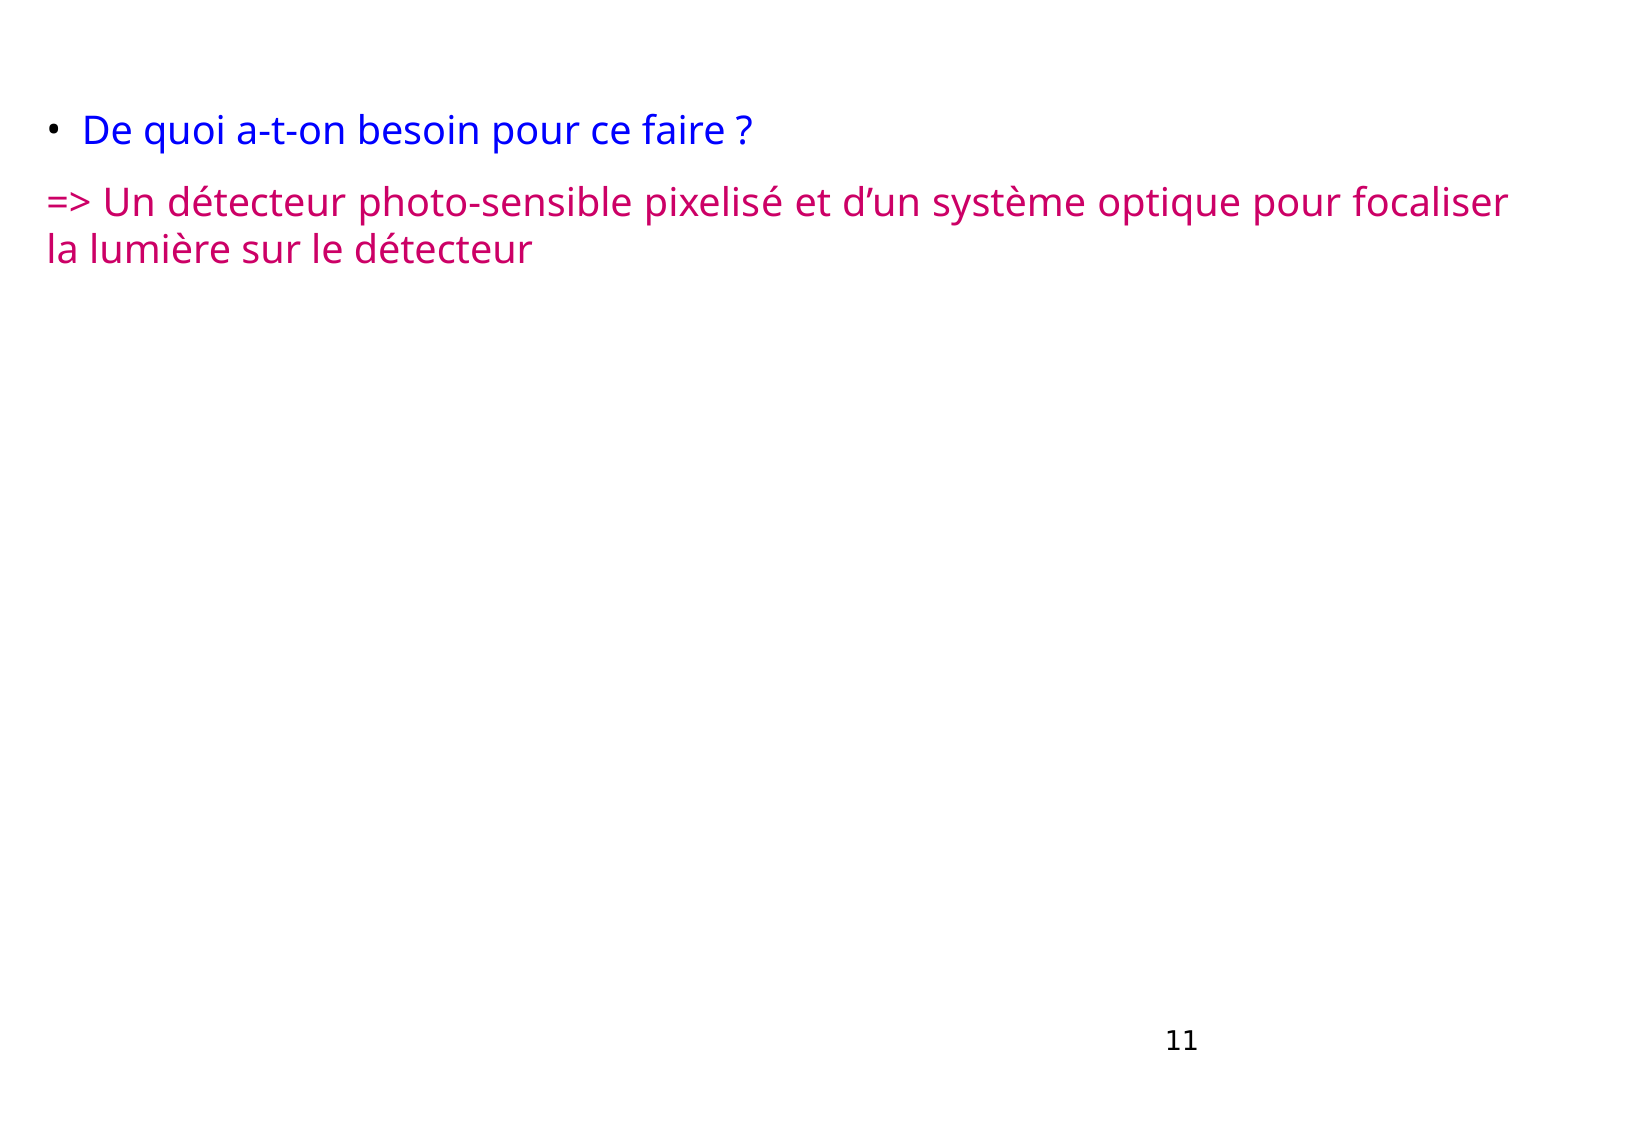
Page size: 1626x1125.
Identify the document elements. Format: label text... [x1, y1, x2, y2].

text_box [1164, 1024, 1544, 1103]
text_box De quoi a-t-on besoin pour ce faire ? => Un détecteur photo-sensible pixelisé et d’un système optique pour focaliser la lumière sur le détecteur [32, 97, 1542, 280]
